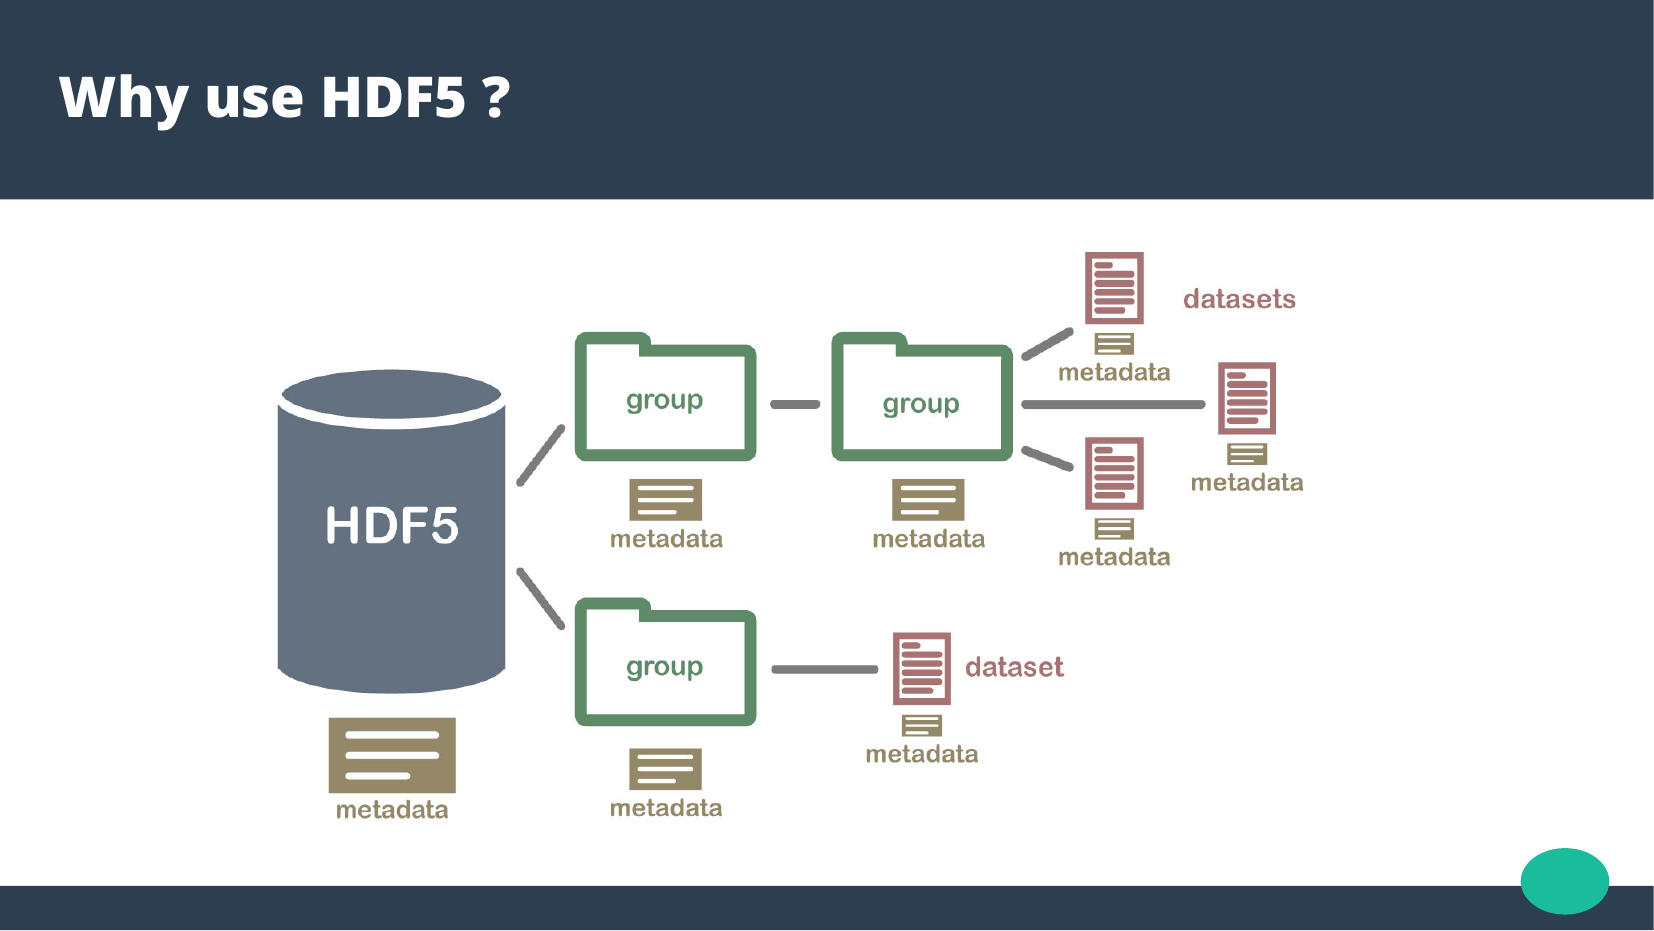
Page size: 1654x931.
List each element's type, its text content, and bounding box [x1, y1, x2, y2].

picture [224, 206, 1336, 856]
title Why use HDF5 ? [59, 37, 1595, 155]
